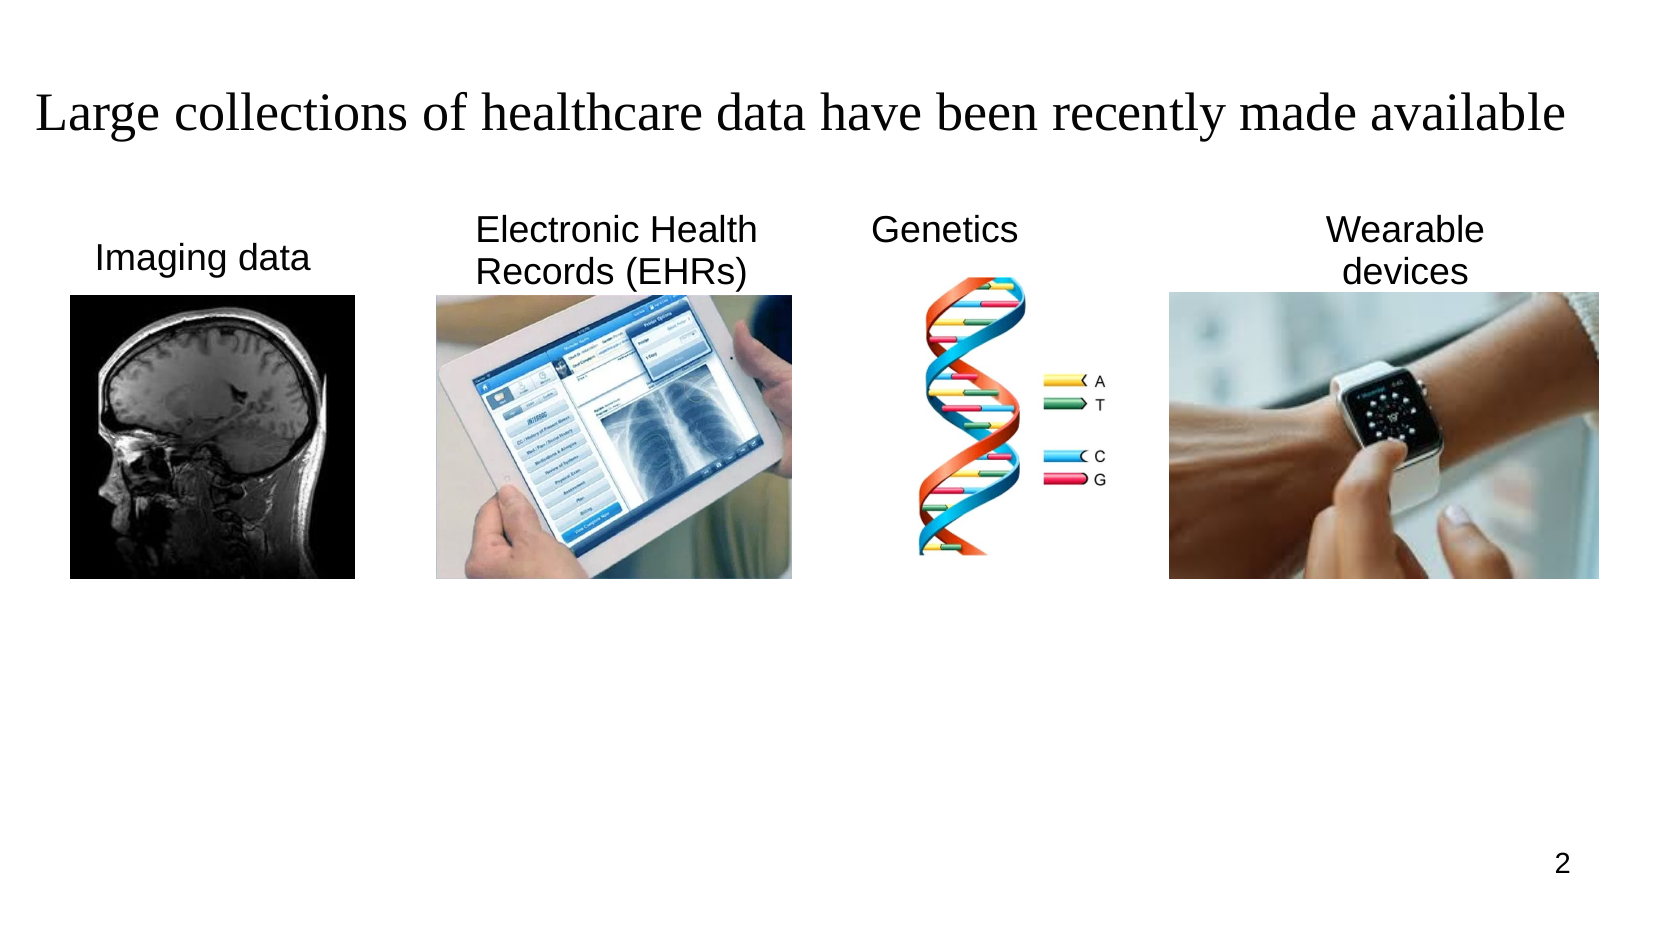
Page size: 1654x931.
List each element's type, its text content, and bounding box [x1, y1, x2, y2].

text_box Wearable devices [1240, 200, 1571, 319]
picture [1169, 292, 1599, 579]
picture [70, 295, 355, 579]
list Imaging data [23, 236, 460, 378]
text_box Genetics [779, 200, 1111, 319]
title Large collections of healthcare data have been recently made available [35, 35, 1607, 189]
picture [436, 295, 792, 579]
text_box Electronic Health Records (EHRs) [460, 200, 779, 319]
picture [909, 277, 1122, 556]
